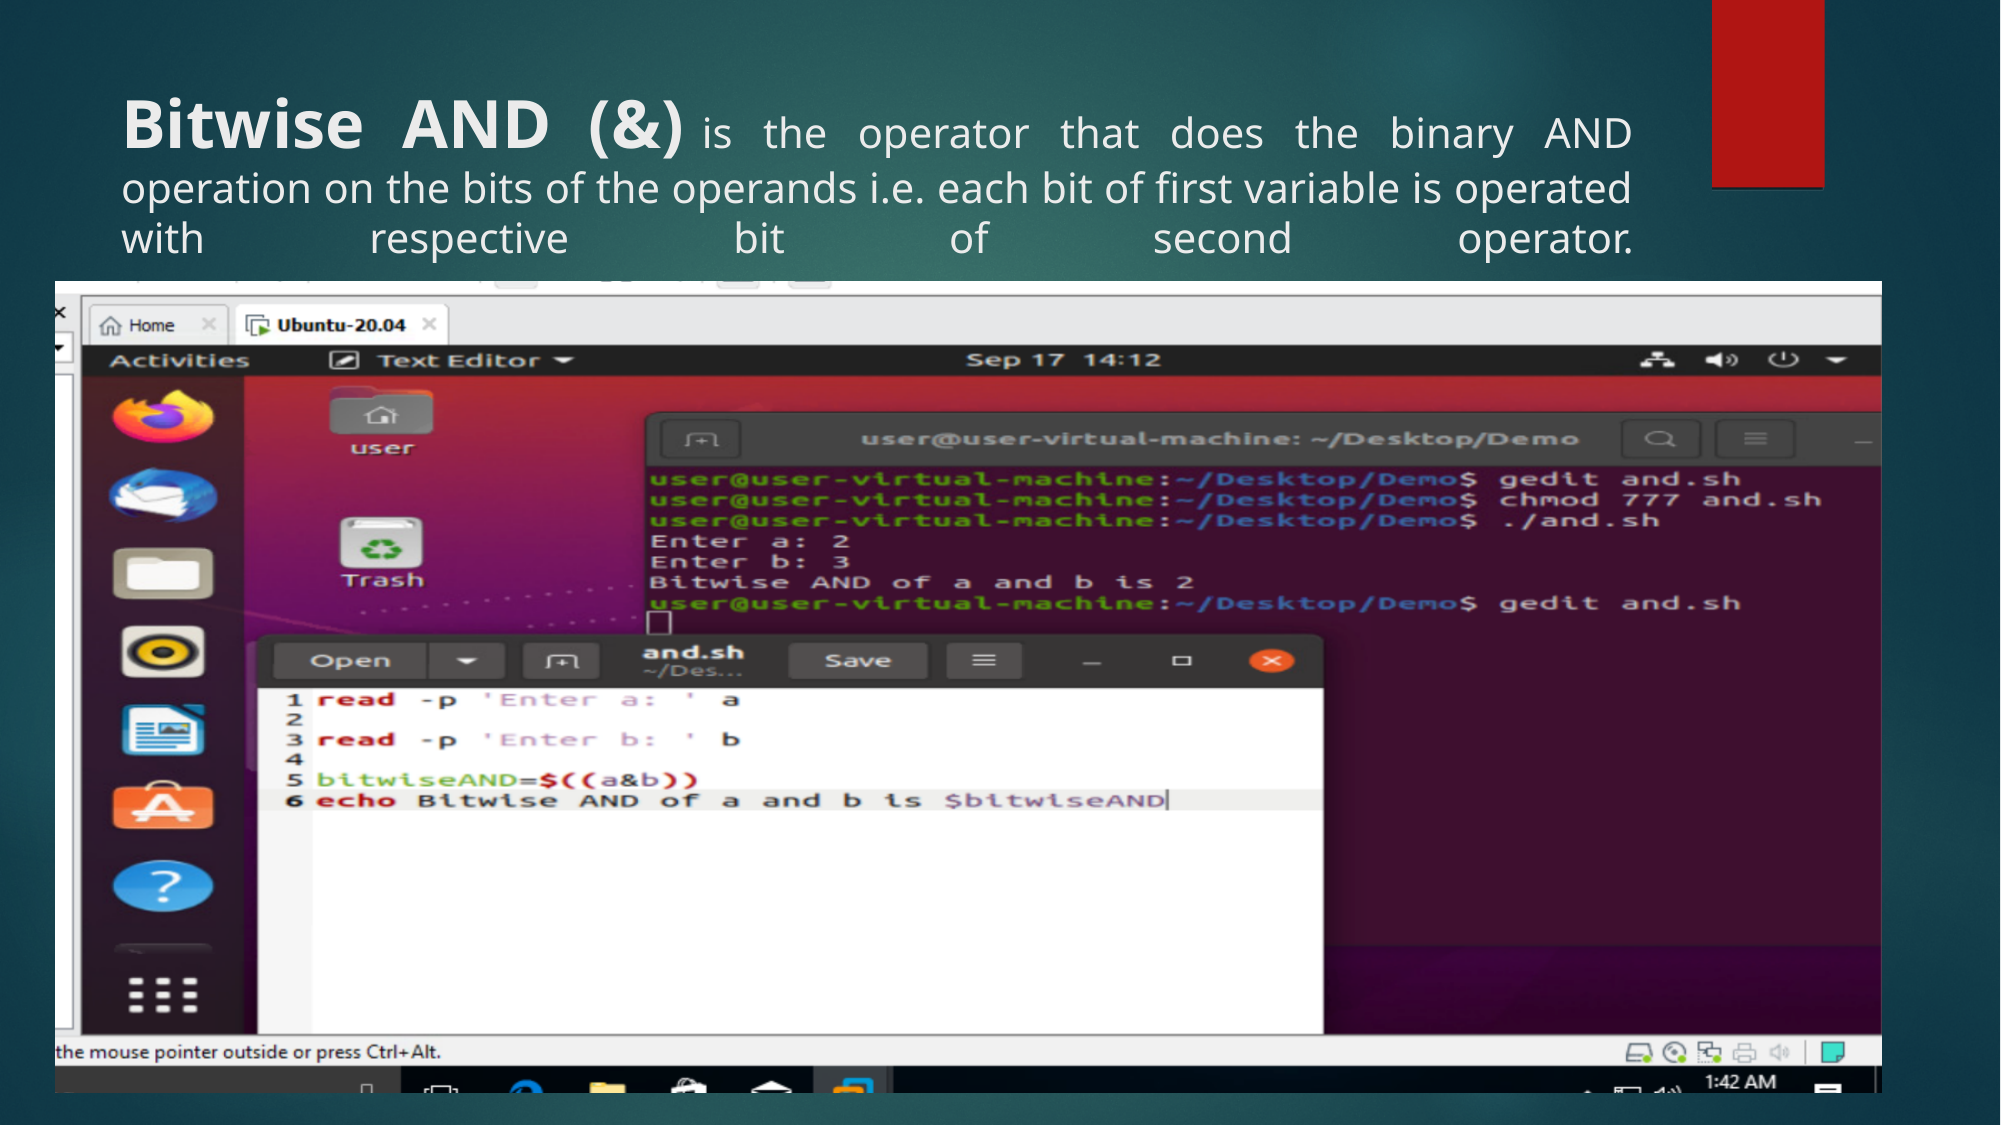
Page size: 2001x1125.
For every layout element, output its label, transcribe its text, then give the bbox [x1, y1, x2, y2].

picture [0, 0, 2001, 1125]
title Bitwise AND (&) is the operator that does the binary AND operation on the bits of the operands i.e. each bit of first variable is operated with respective bit of second operator. [106, 74, 1649, 200]
